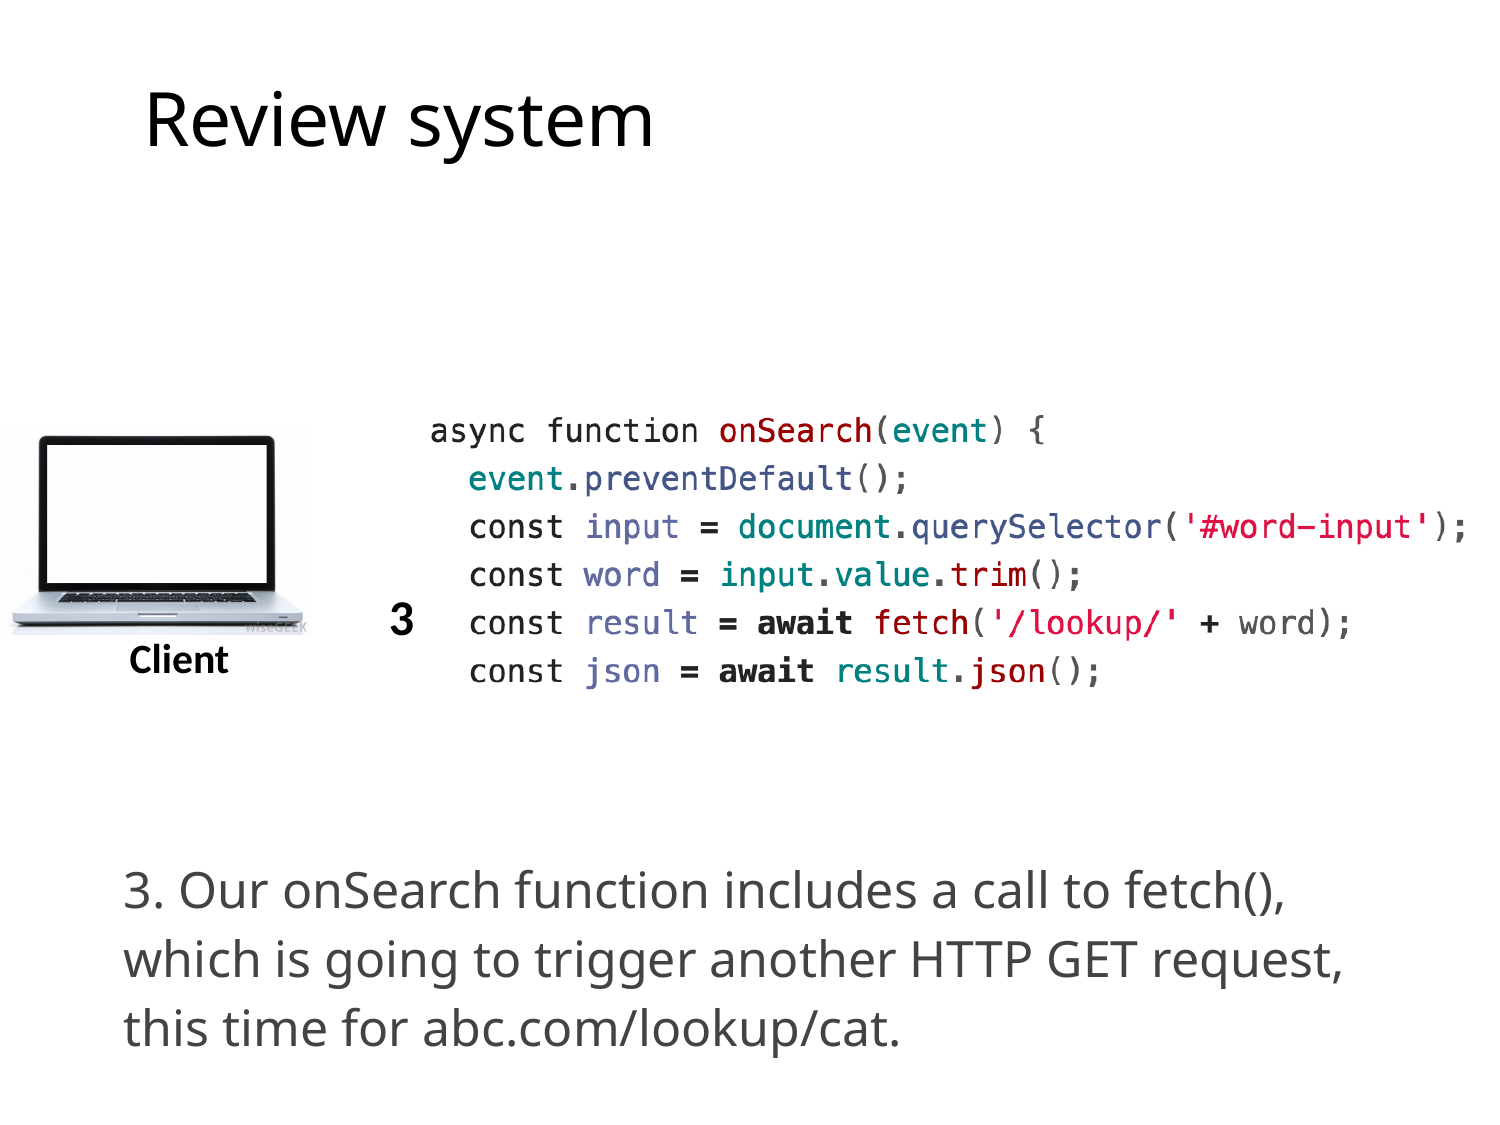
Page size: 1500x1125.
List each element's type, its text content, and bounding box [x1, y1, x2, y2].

picture [0, 431, 310, 635]
text_box Client [57, 600, 303, 714]
picture [421, 411, 1481, 714]
text_box 3 [360, 574, 443, 657]
title Review system [128, 56, 1372, 183]
list 3. Our onSearch function includes a call to fetch(), which is going to trigger another HTTP GET request, this time for abc.com/lookup/cat. [108, 834, 1429, 996]
